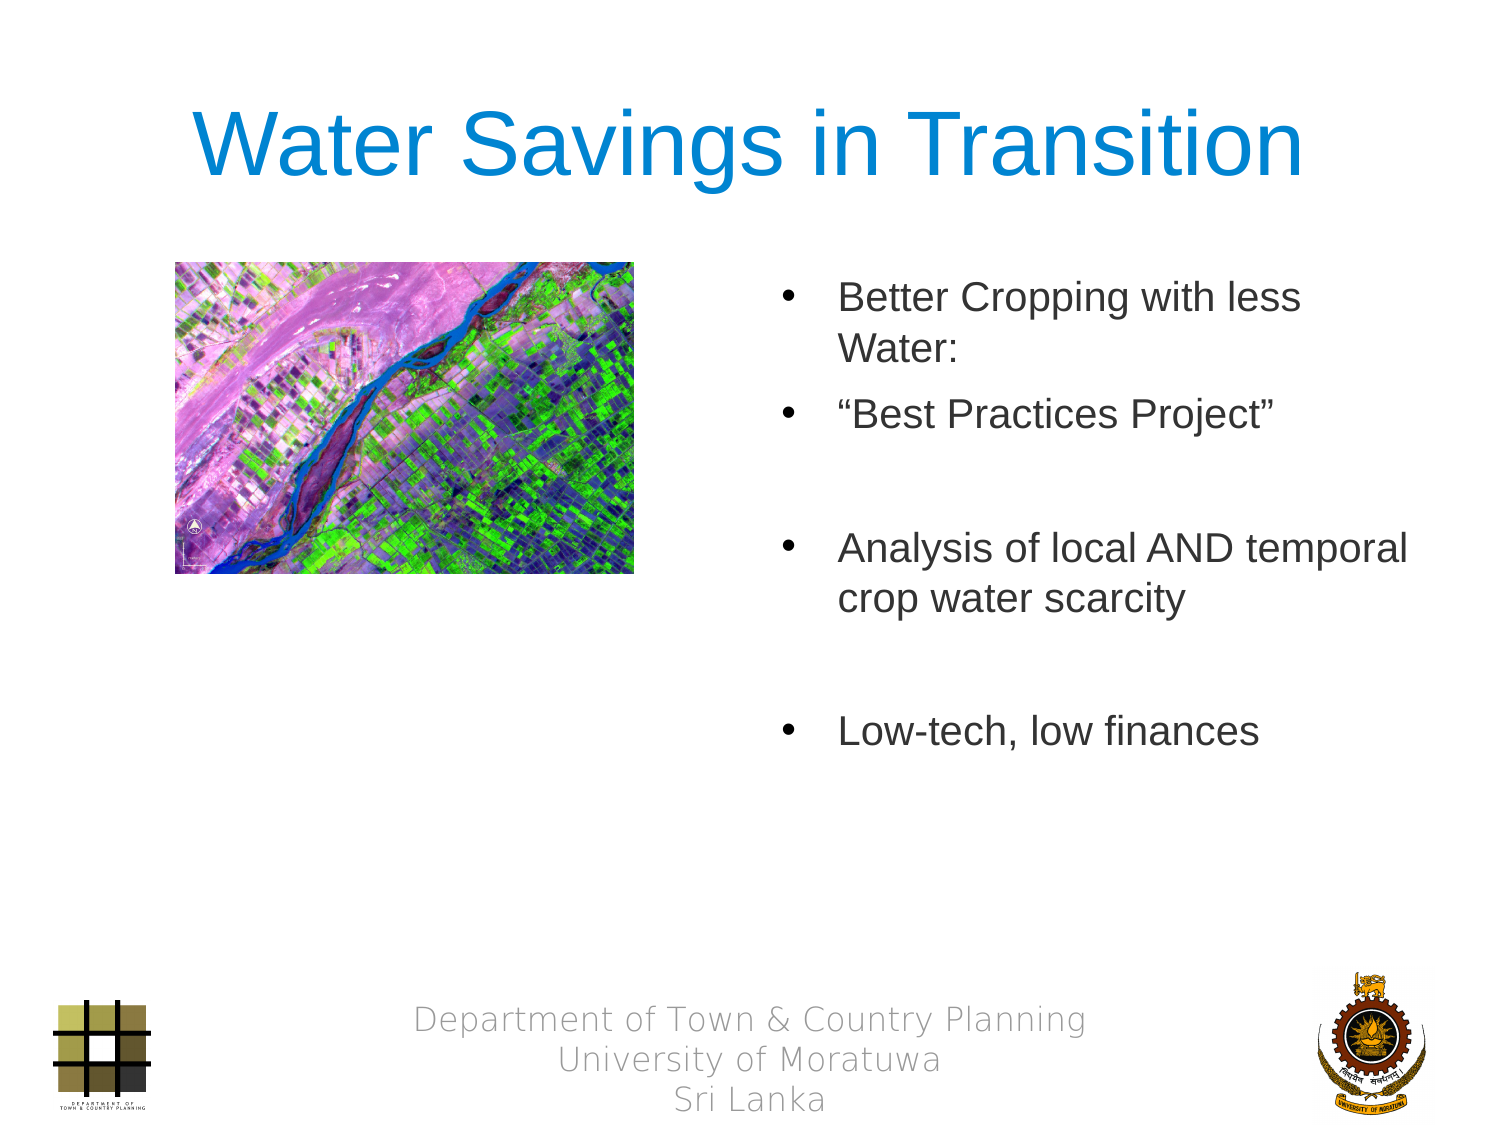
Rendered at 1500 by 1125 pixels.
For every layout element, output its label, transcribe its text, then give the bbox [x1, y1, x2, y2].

picture [175, 262, 634, 574]
title Water Savings in Transition [75, 45, 1426, 233]
list Better Cropping with less Water: “Best Practices Project” Analysis of local AND temporal crop water scarcity Low-tech, low finances [766, 262, 1426, 916]
picture [53, 1000, 151, 1110]
picture [1312, 966, 1435, 1125]
